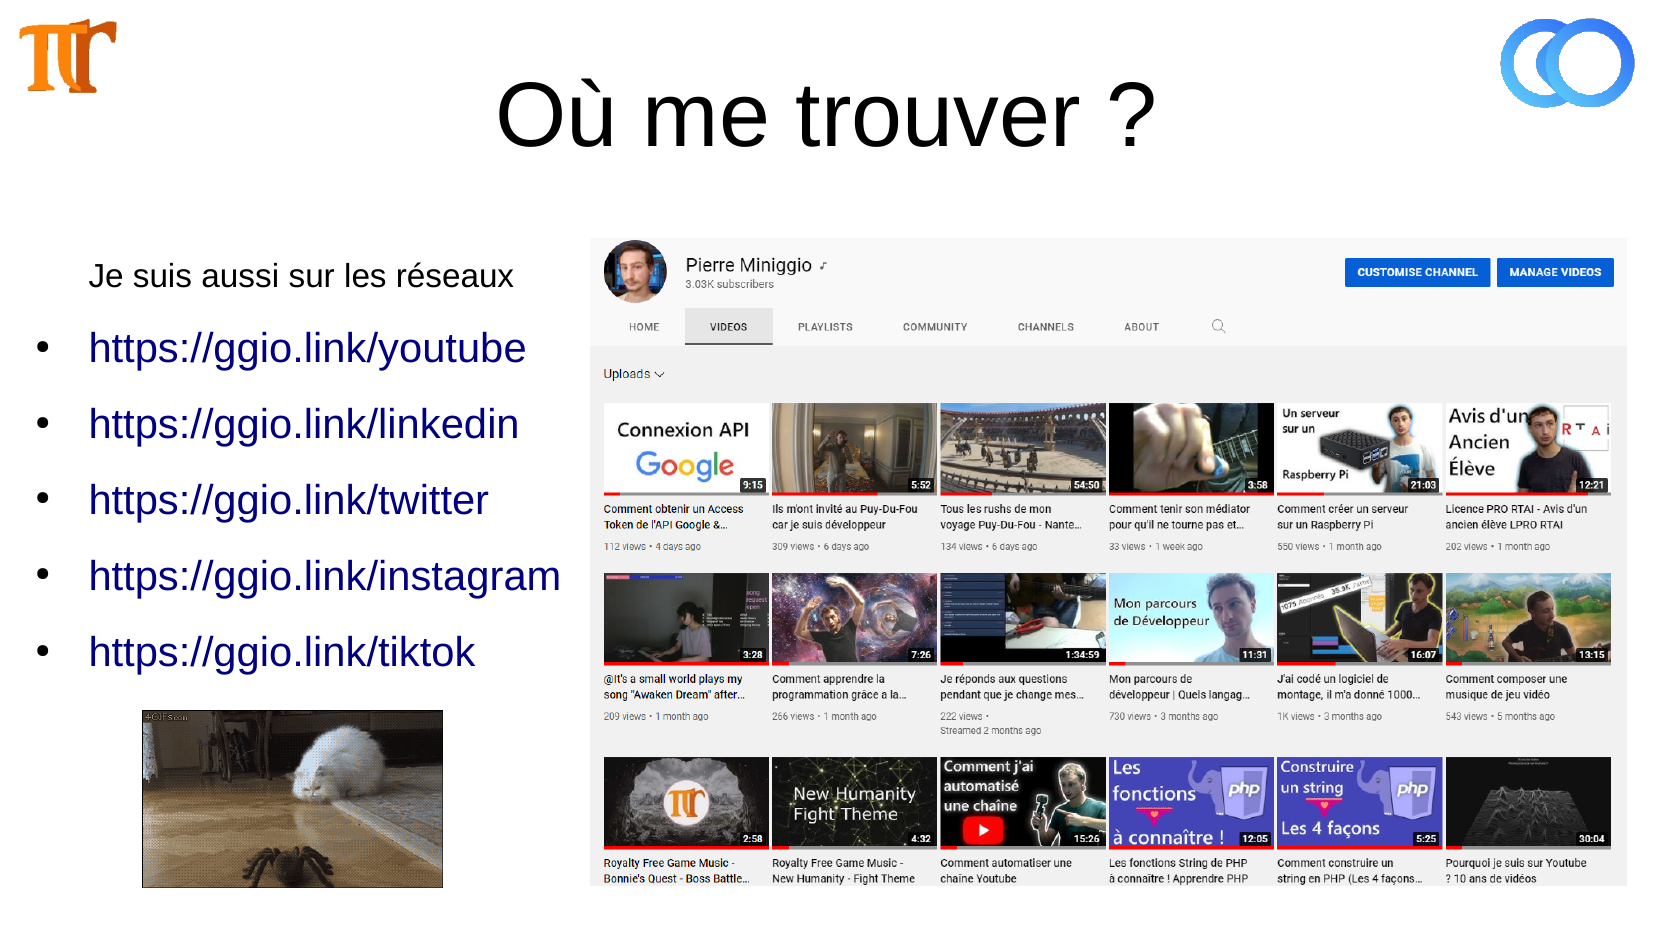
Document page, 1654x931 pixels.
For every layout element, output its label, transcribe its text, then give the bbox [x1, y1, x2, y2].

picture [1450, 0, 1654, 142]
title Où me trouver ? [82, 37, 1571, 193]
picture [142, 710, 443, 888]
list Je suis aussi sur les réseaux https://ggio.link/youtube https://ggio.link/linkedin https://ggio.link/twitter https://ggio.link/instagram https://ggio.link/tiktok [17, 257, 590, 798]
picture [590, 238, 1627, 886]
picture [17, 5, 119, 107]
